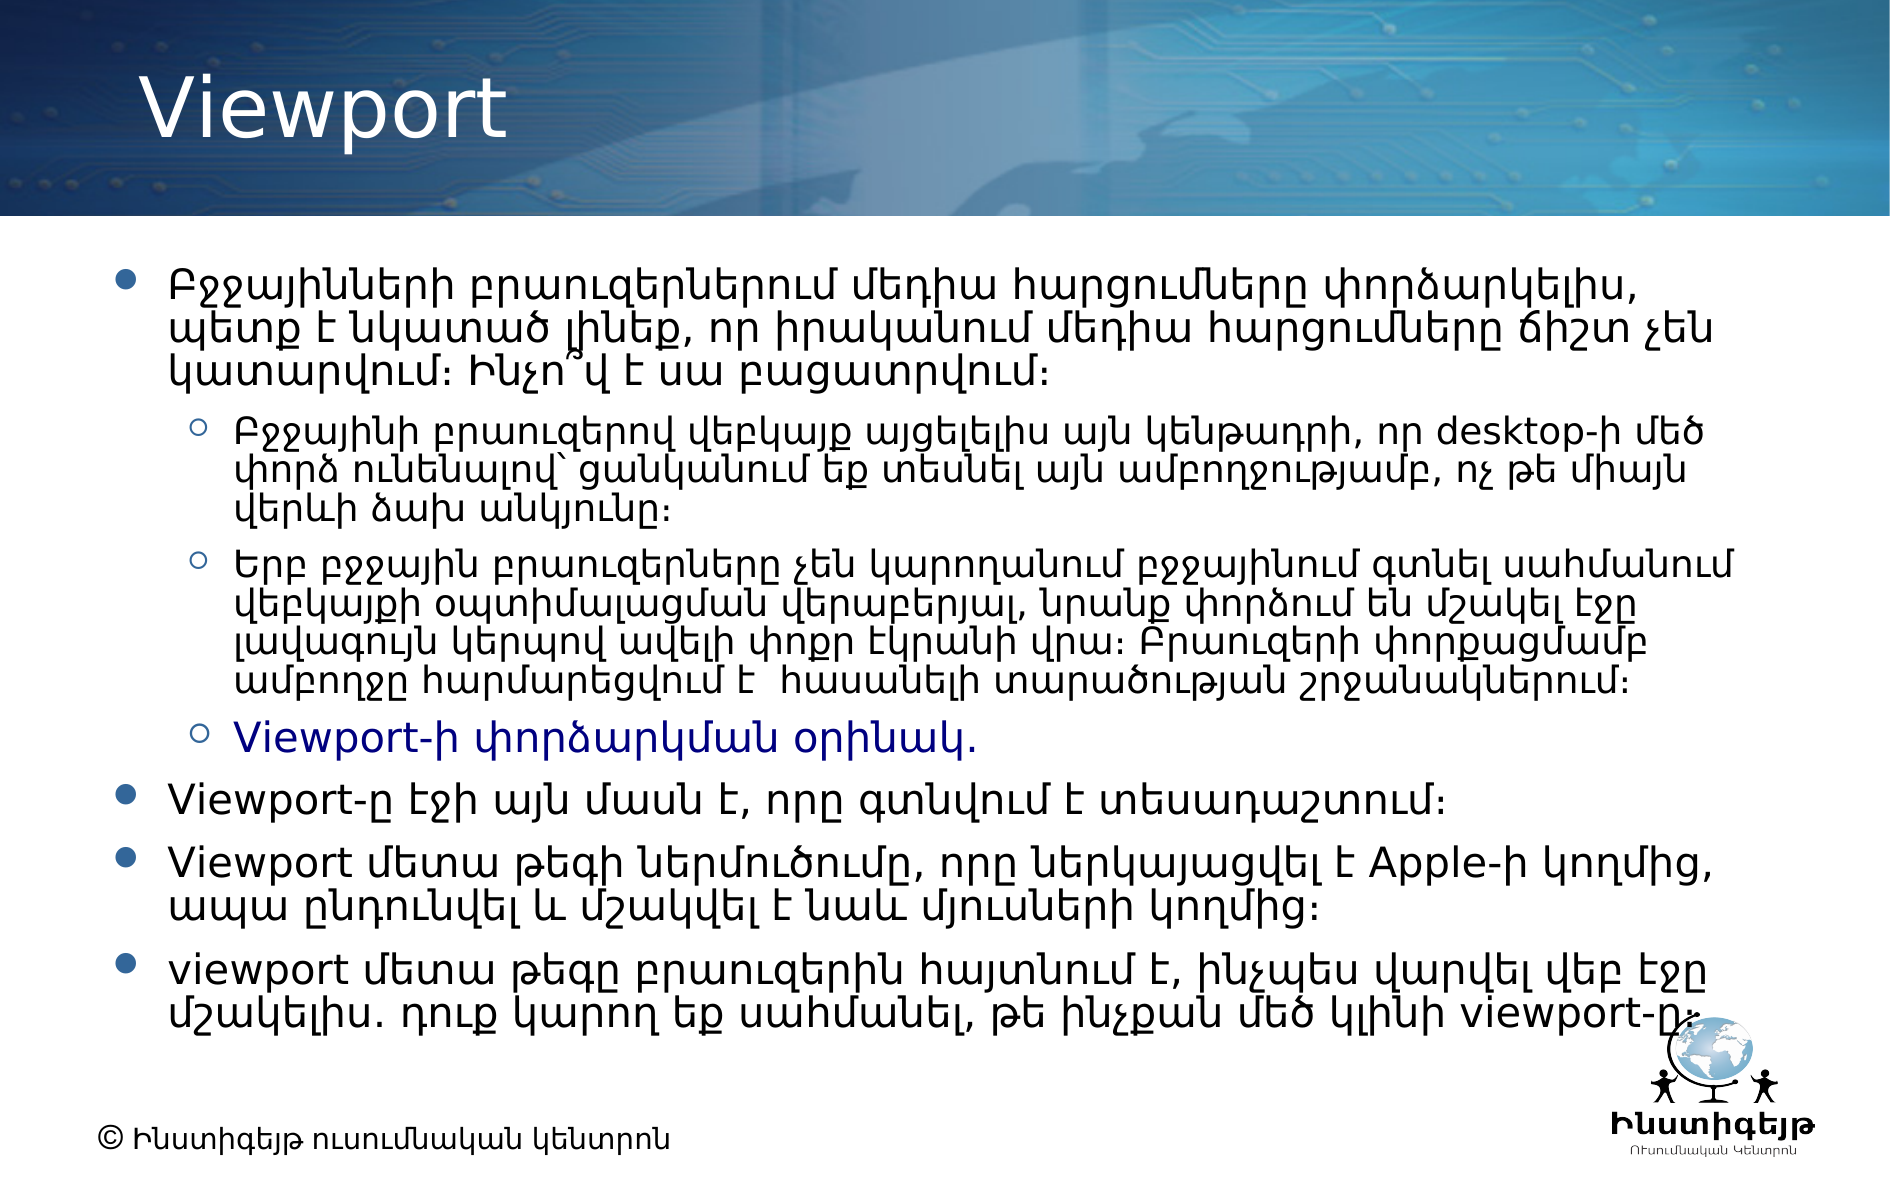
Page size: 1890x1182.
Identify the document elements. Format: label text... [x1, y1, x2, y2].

text_box Viewport [138, 82, 1801, 91]
picture [1612, 1012, 1815, 1157]
list Բջջայինների բրաուզերներում մեդիա հարցումները փորձարկելիս, պետք է նկատած լինեք, որ իրականում մեդիա հարցումները ճիշտ չեն կատարվում։ Ինչո՞վ է սա բացատրվում։ Բջջայինի բրաուզերով վեբկայք այցելելիս այն կենթադրի, որ desktop-ի մեծ փորձ ունենալով՝ ցանկանում եք տեսնել այն ամբողջությամբ, ոչ թե միայն վերևի ձախ անկյունը։ Երբ բջջային բրաուզերները չեն կարողանում բջջայինում գտնել սահմանում վեբկայքի օպտիմալացման վերաբերյալ, նրանք փորձում են մշակել էջը լավագույն կերպով ավելի փոքր էկրանի վրա։ Բրաուզերի փորքացմամբ ամբողջը հարմարեցվում է հասանելի տարածության շրջանակներում։ Viewport-ի փորձարկման օրինակ․ Viewport-ը էջի այն մասն է, որը գտնվում է տեսադաշտում։ Viewport մետա թեգի ներմուծումը, որը ներկայացվել է Apple-ի կողմից, ապա ընդունվել և մշակվել է նաև մյուսների կողմից։ viewport մետա թեգը բրաուզերին հայտնում է, ինչպես վարվել վեբ էջը մշակելիս․ դուք կարող եք սահմանել, թե ինչքան մեծ կլինի viewport-ը։ [112, 264, 1783, 290]
picture [0, 0, 1890, 216]
